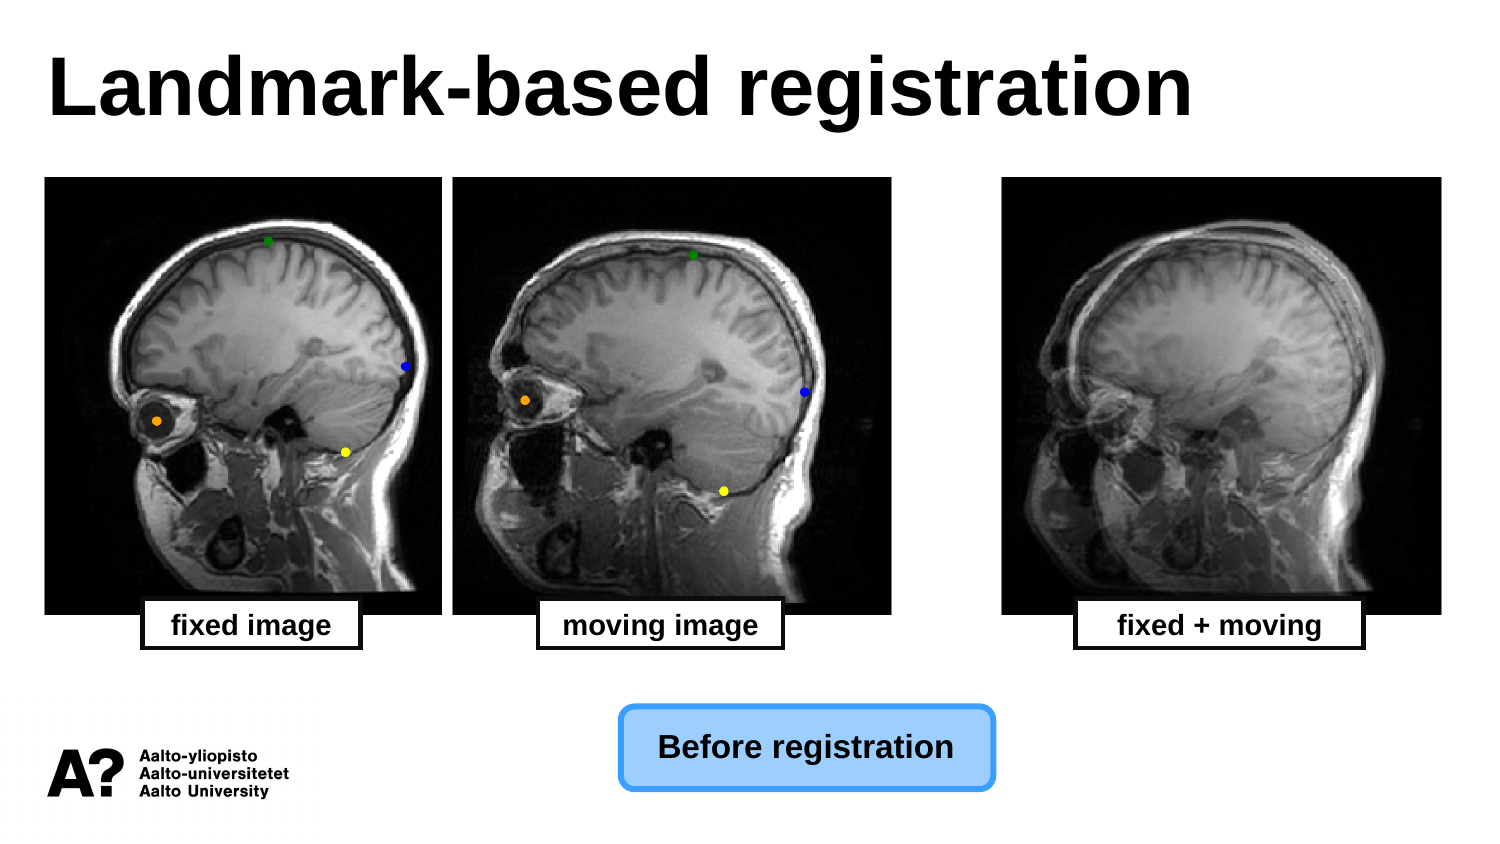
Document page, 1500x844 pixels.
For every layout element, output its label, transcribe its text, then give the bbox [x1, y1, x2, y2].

text_box fixed image [142, 598, 361, 649]
picture [34, 167, 900, 625]
text_box moving image [537, 598, 784, 649]
text_box Before registration [629, 729, 1004, 782]
picture [991, 167, 1450, 625]
picture [0, 702, 337, 844]
text_box fixed + moving [1075, 598, 1364, 649]
list Landmark-based registration [47, 32, 1442, 197]
text_box [620, 706, 994, 790]
